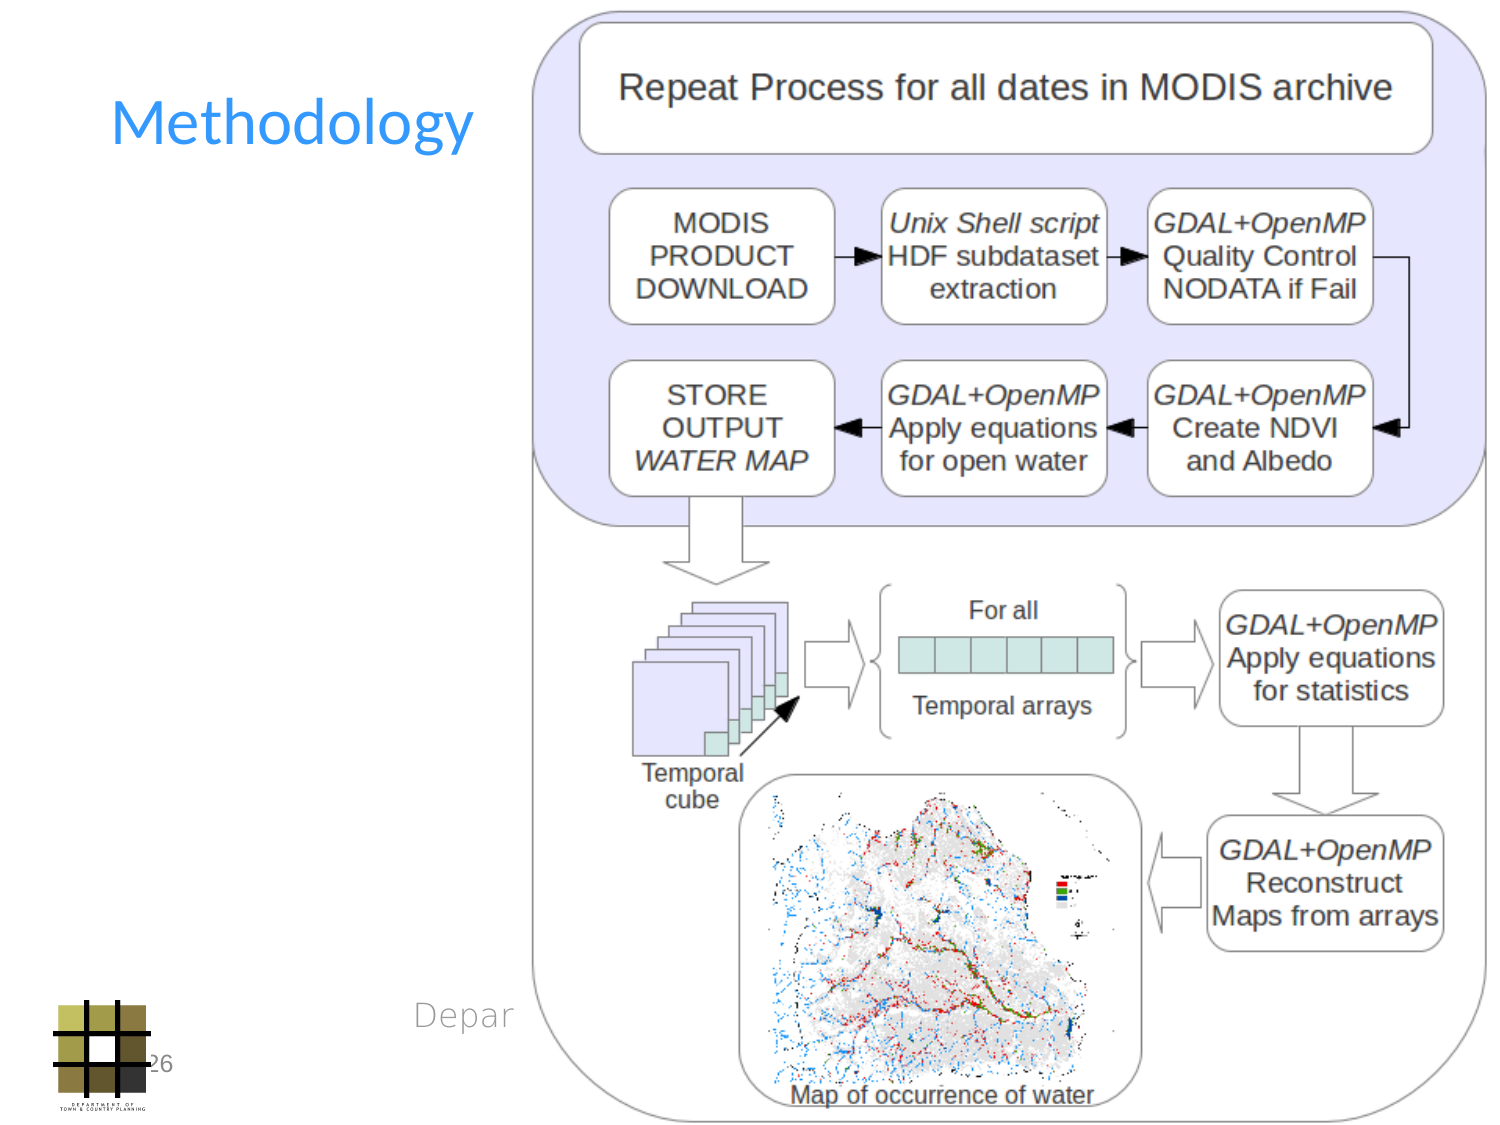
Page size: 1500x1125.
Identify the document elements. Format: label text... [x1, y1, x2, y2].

picture [515, 0, 1500, 1125]
picture [53, 1000, 151, 1111]
title Methodology [0, 0, 515, 236]
